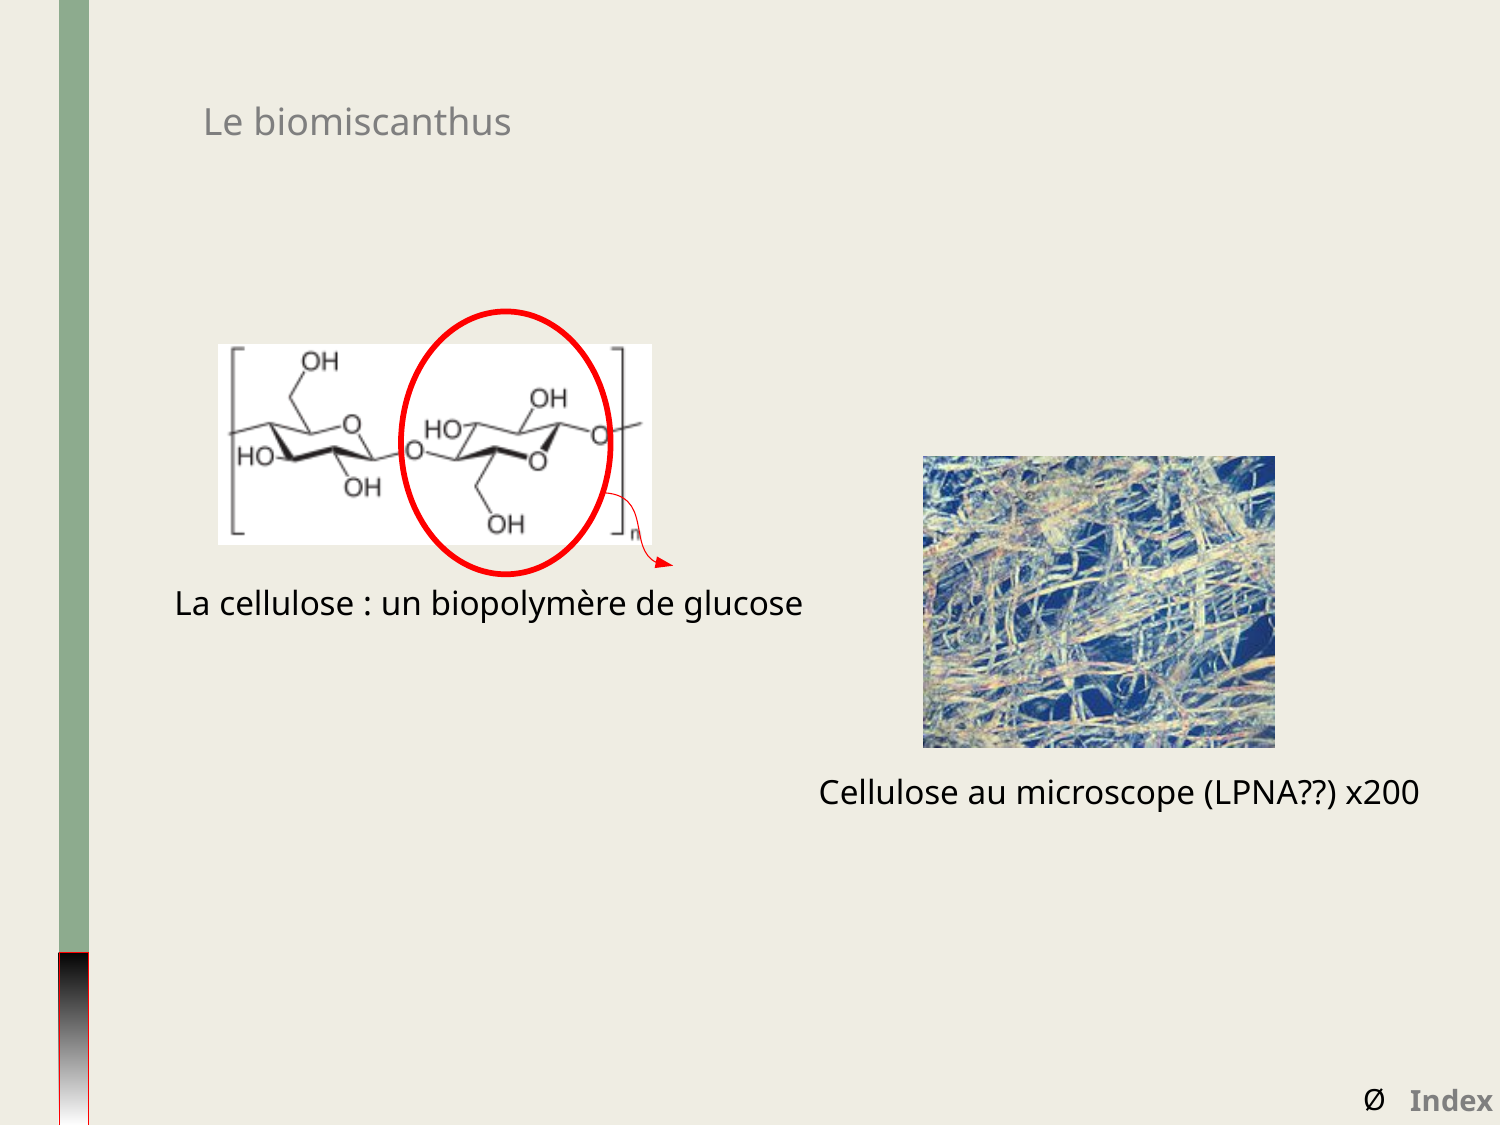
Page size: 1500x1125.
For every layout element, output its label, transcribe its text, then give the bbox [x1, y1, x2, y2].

picture [923, 456, 1275, 748]
picture [404, 343, 607, 545]
text_box Cellulose au microscope (LPNA??) x200 [803, 763, 1400, 819]
picture [218, 343, 434, 545]
picture [577, 494, 641, 545]
text_box La cellulose : un biopolymère de glucose [159, 574, 772, 630]
picture [579, 343, 653, 545]
text_box Le biomiscanthus [187, 90, 501, 151]
text_box [59, 0, 89, 1125]
text_box Index [1348, 1074, 1493, 1125]
